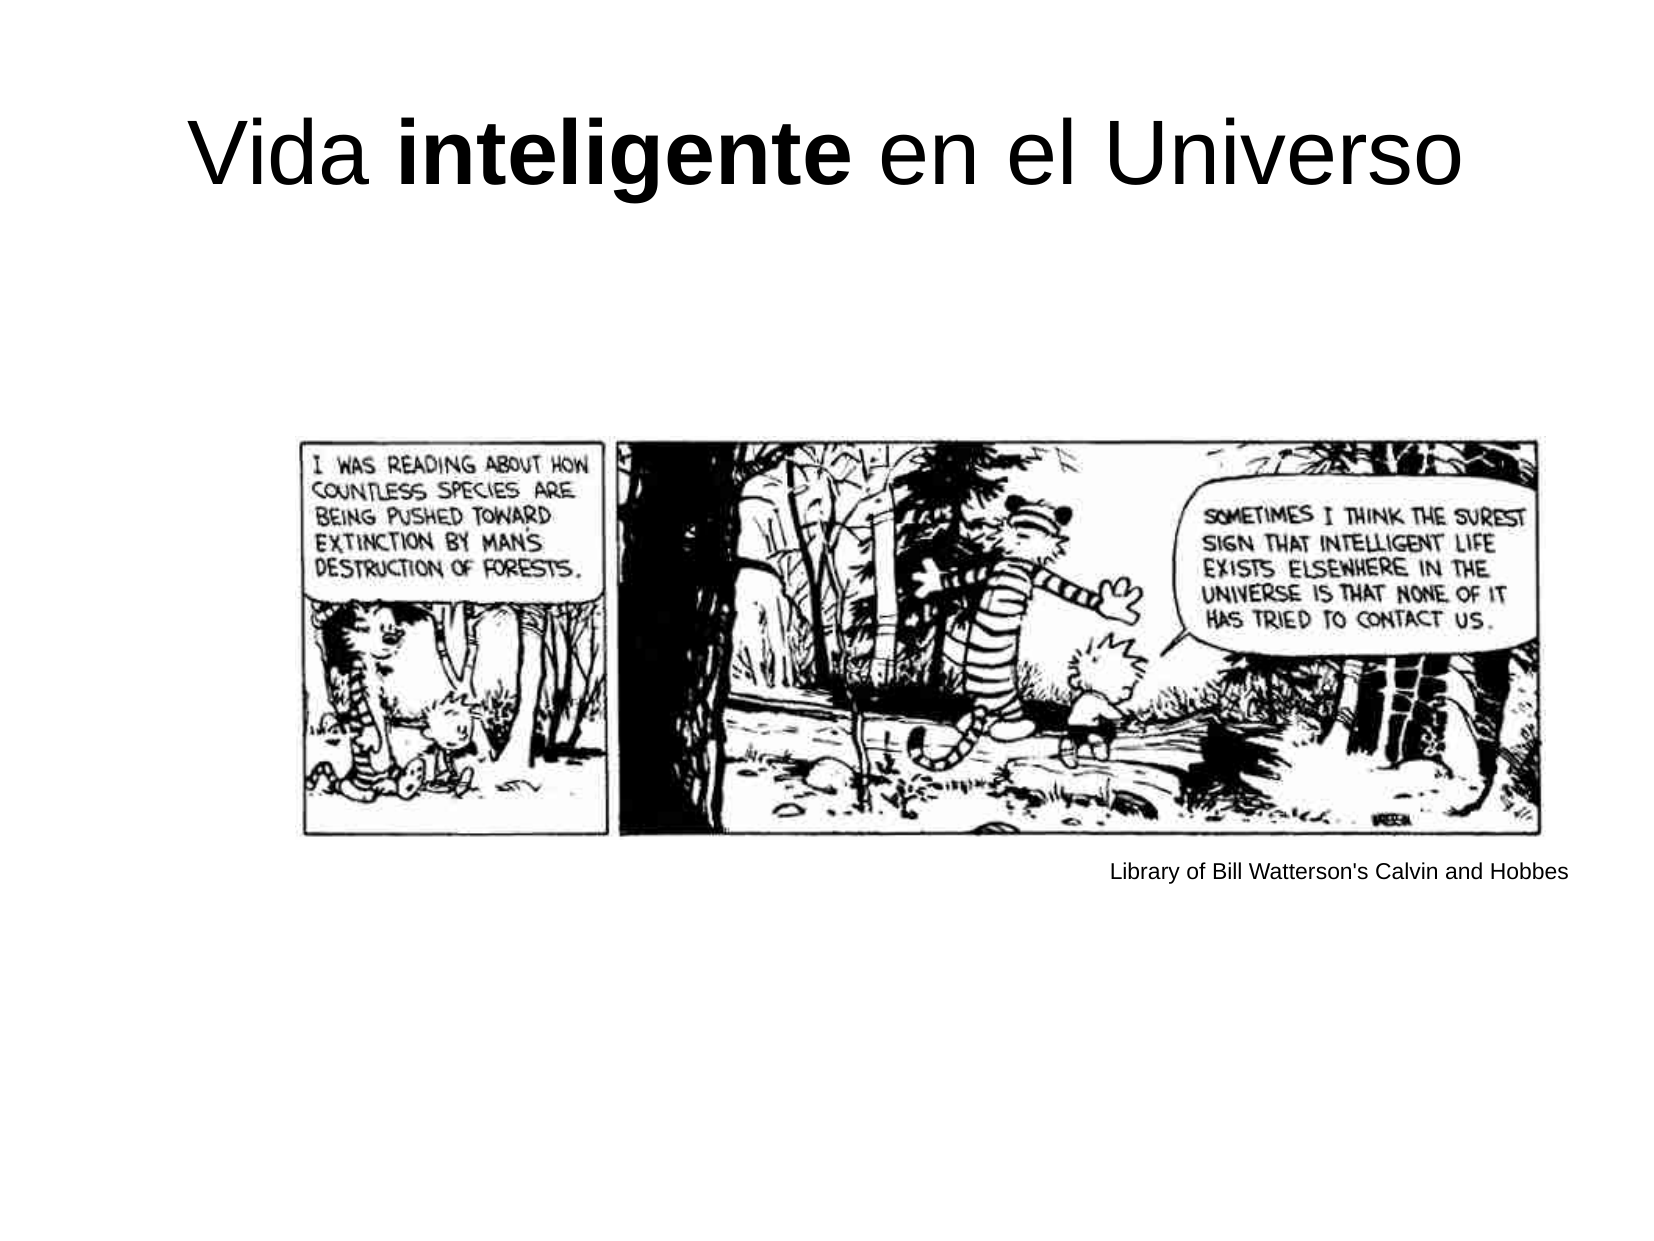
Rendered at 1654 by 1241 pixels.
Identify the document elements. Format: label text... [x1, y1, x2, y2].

title Vida inteligente en el Universo [82, 49, 1571, 257]
picture [295, 436, 1546, 841]
text_box Library of Bill Watterson's Calvin and Hobbes [1095, 851, 1654, 991]
